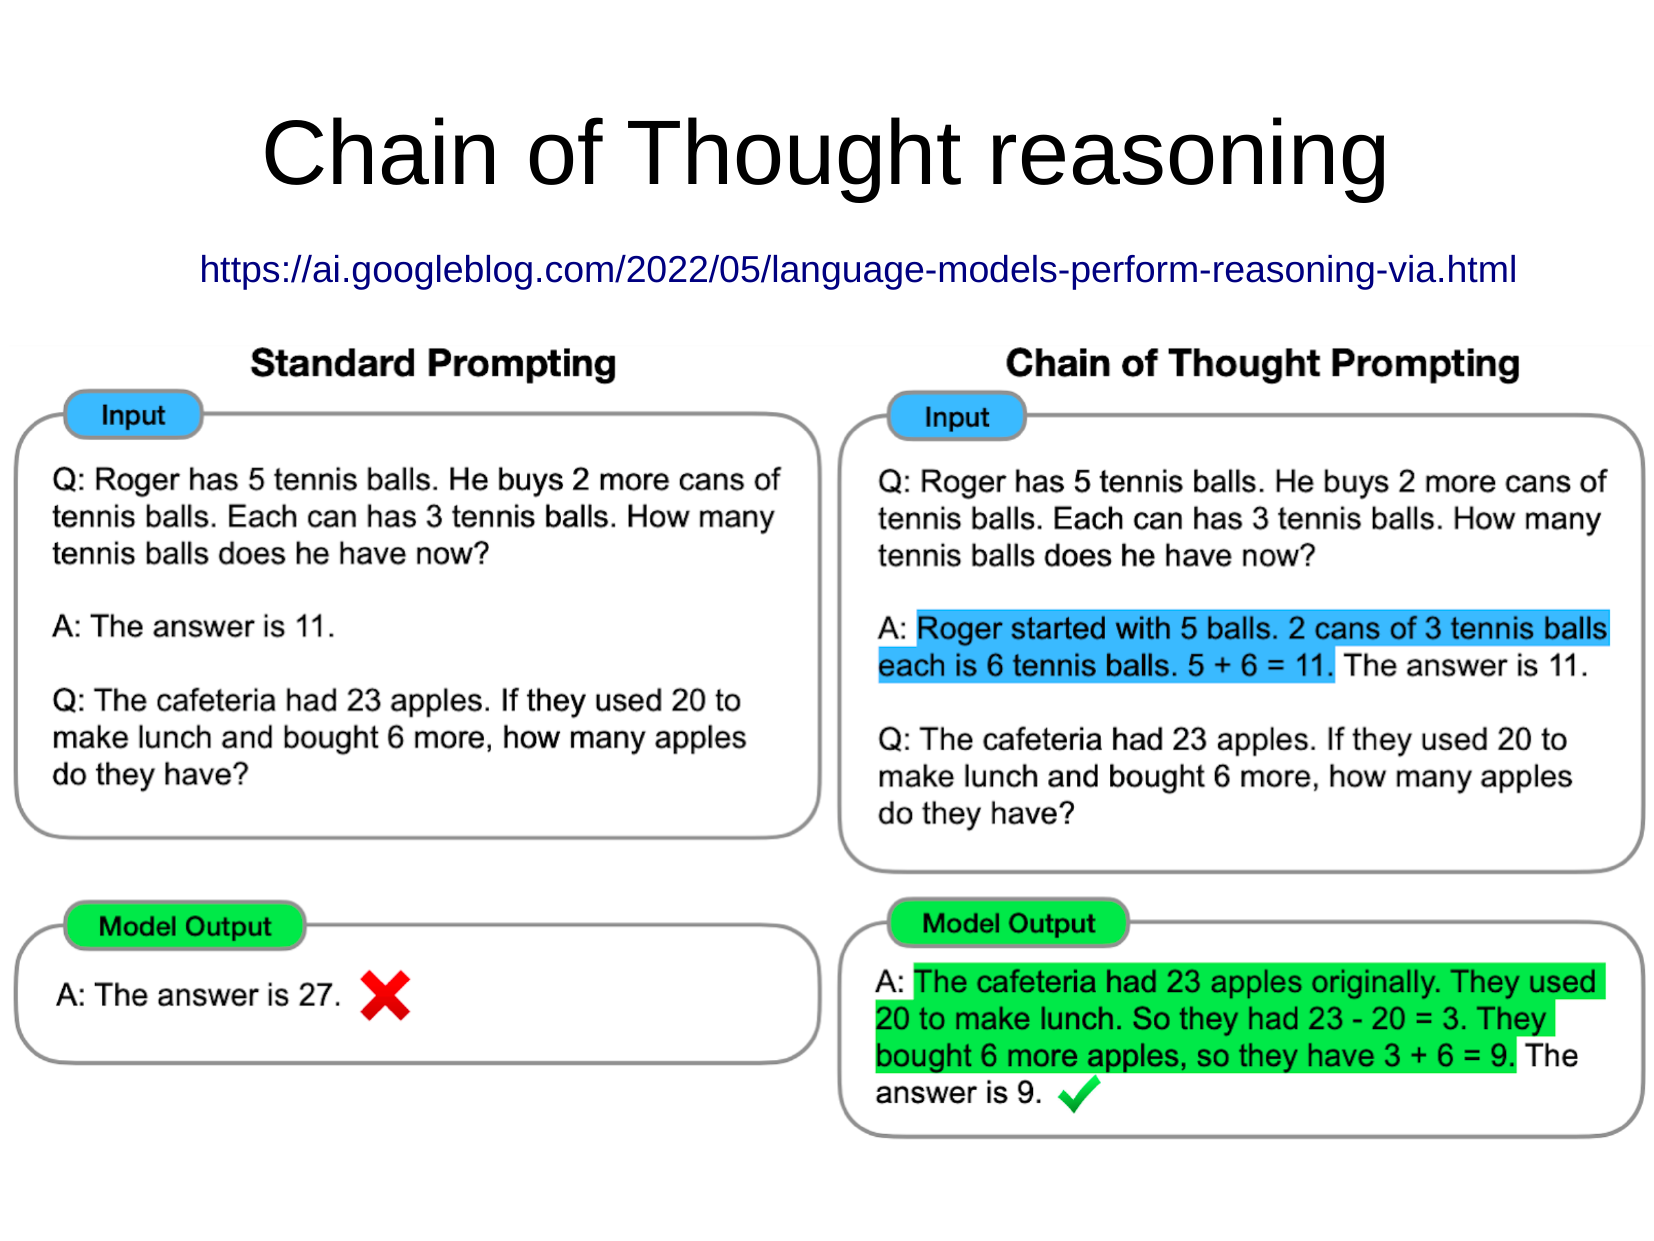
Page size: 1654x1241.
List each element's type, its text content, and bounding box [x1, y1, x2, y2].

title Chain of Thought reasoning [82, 49, 1571, 257]
text_box https://ai.googleblog.com/2022/05/language-models-perform-reasoning-via.html [184, 240, 1533, 298]
picture [8, 345, 1653, 1157]
